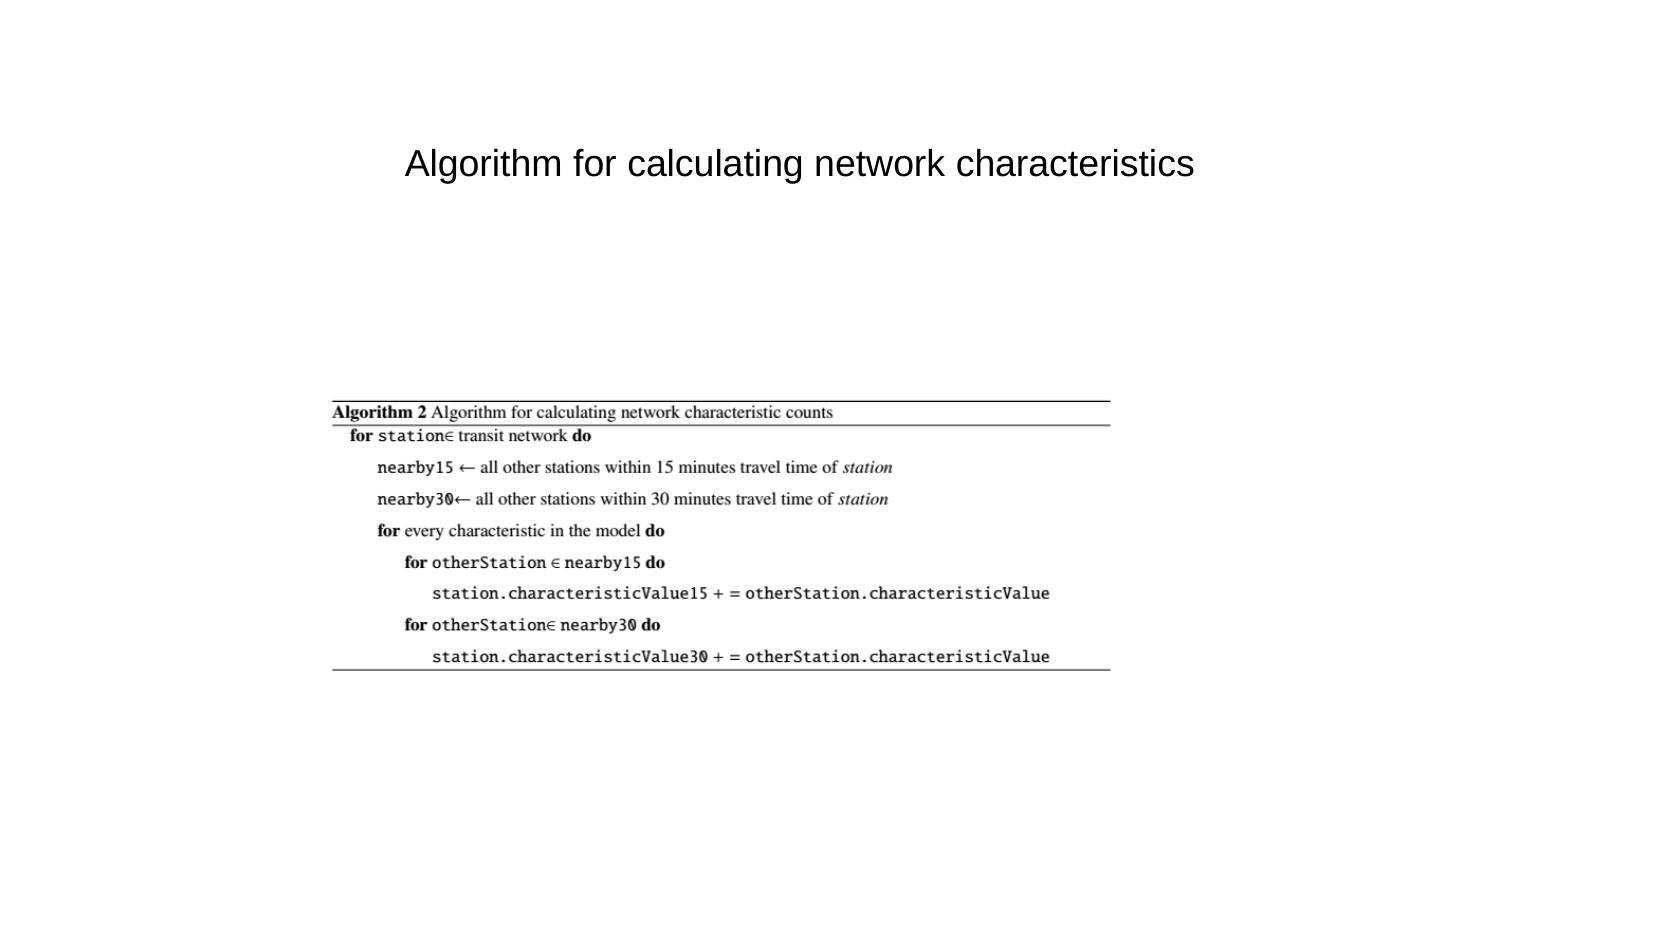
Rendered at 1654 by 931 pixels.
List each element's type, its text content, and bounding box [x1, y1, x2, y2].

text_box Algorithm for calculating network characteristics [390, 135, 1211, 192]
picture [291, 383, 1171, 696]
